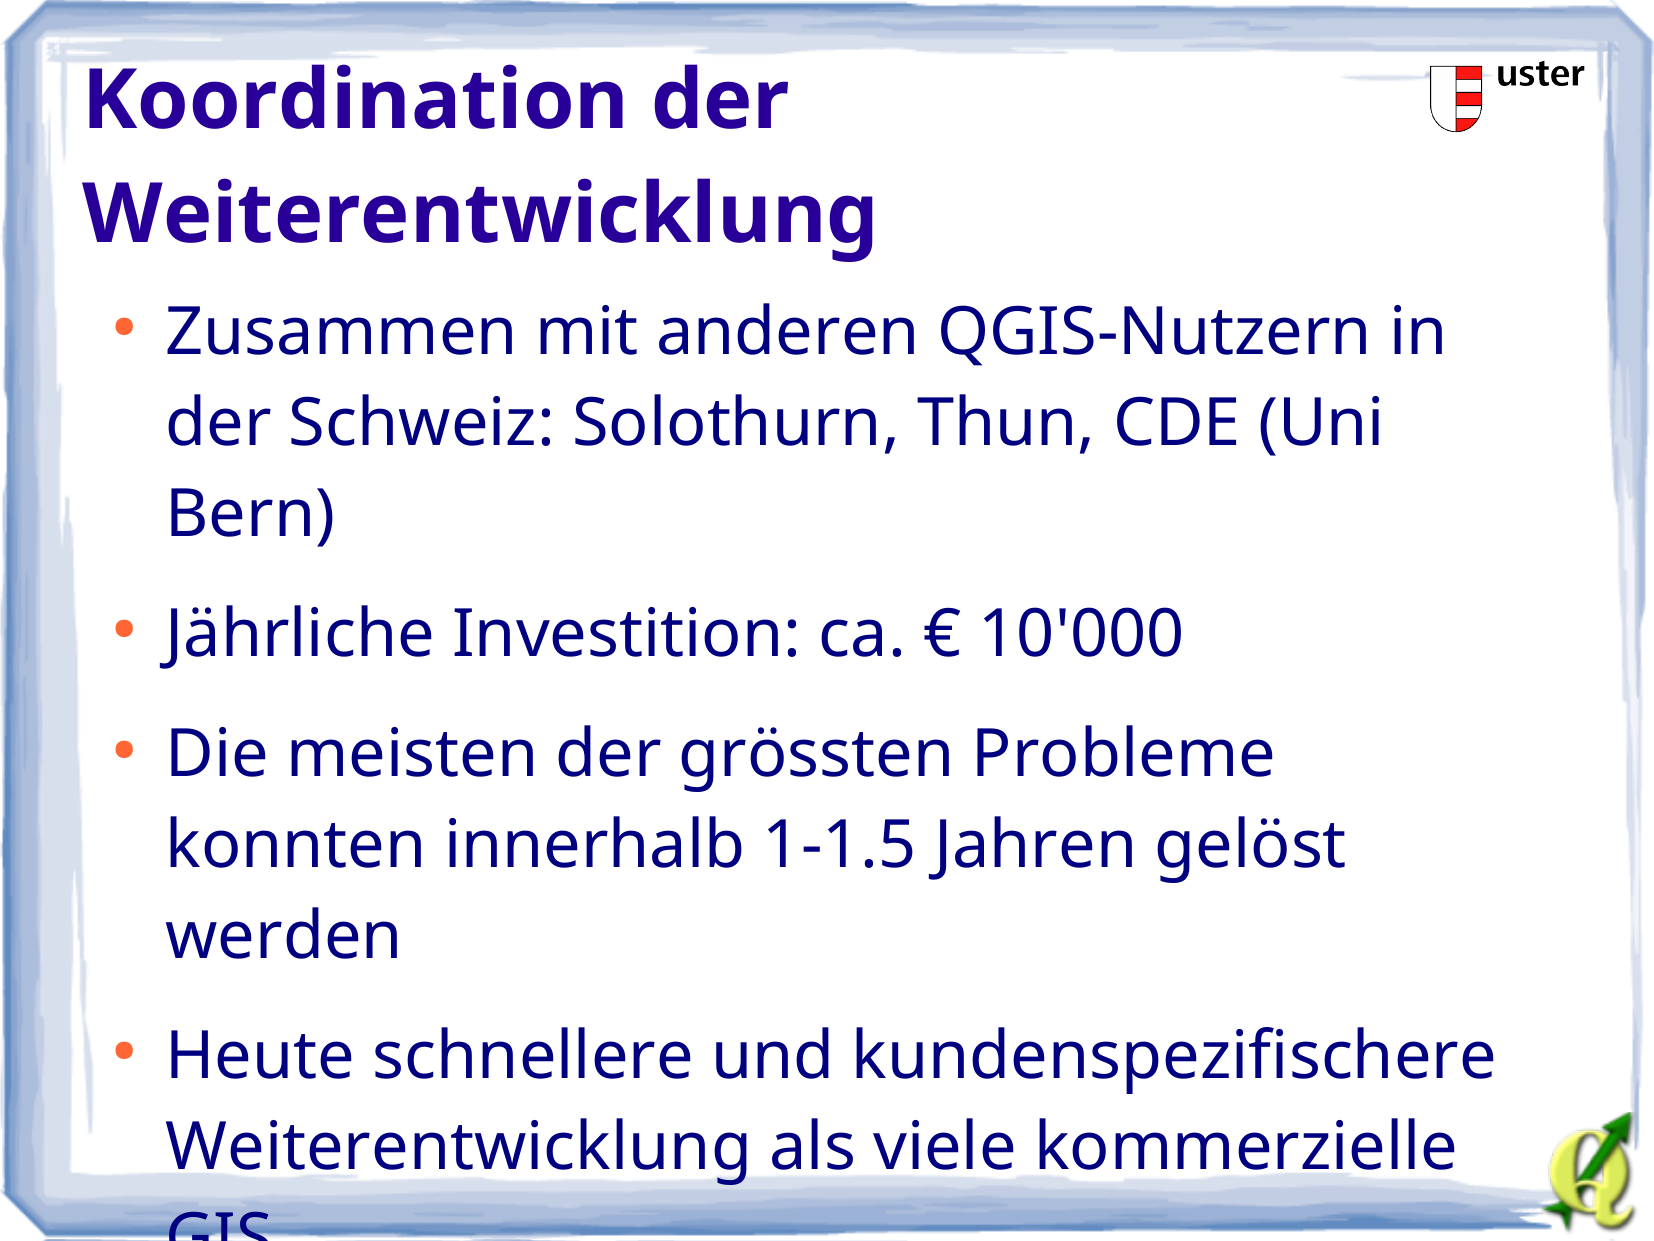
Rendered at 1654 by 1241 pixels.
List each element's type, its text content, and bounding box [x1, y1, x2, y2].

list Zusammen mit anderen QGIS-Nutzern in der Schweiz: Solothurn, Thun, CDE (Uni Bern) Jährliche Investition: ca. € 10'000 Die meisten der grössten Probleme konnten innerhalb 1-1.5 Jahren gelöst werden Heute schnellere und kundenspezifischere Weiterentwicklung als viele kommerzielle GIS Kommerzieller Support von Hugis und Norbit Guter Community-Support über Mailinglisten [94, 283, 1548, 1130]
picture [0, 0, 1654, 1241]
title Koordination der Weiterentwicklung [82, 56, 1571, 250]
